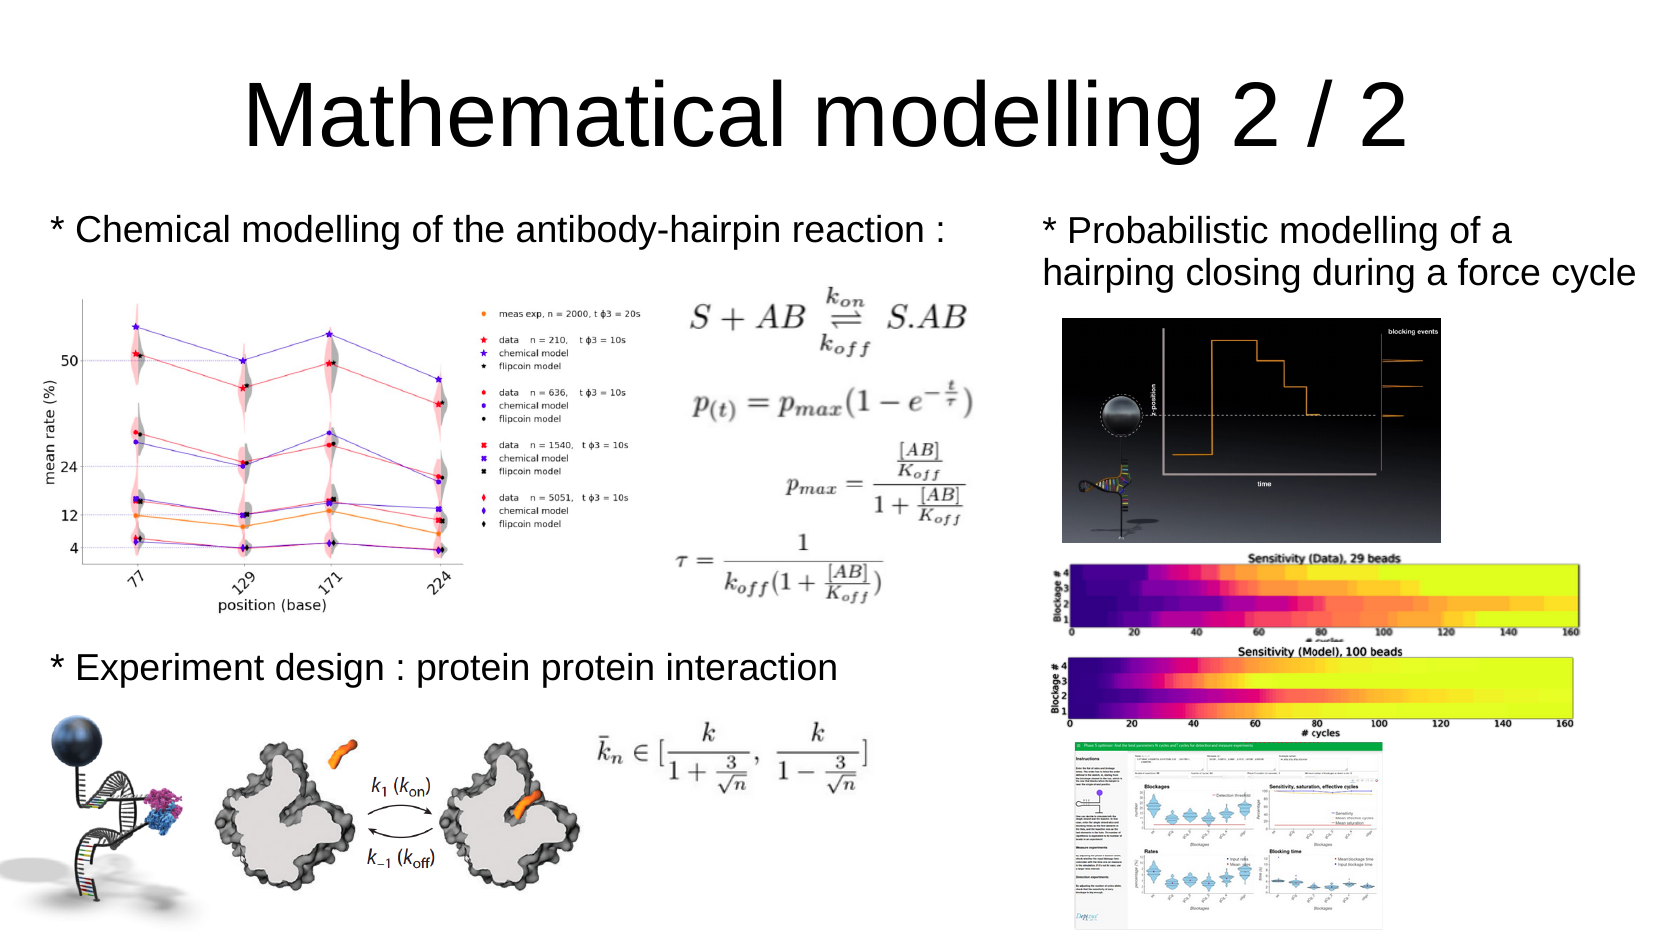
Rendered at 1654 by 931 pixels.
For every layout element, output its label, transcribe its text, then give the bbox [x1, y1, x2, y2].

text_box * Experiment design : protein protein interaction [35, 638, 1170, 780]
picture [1047, 318, 1589, 739]
picture [668, 271, 1016, 607]
picture [0, 696, 875, 931]
text_box * Probabilistic modelling of a hairping closing during a force cycle [1170, 201, 1654, 343]
picture [35, 276, 650, 615]
text_box * Chemical modelling of the antibody-hairpin reaction : [35, 200, 1170, 342]
picture [1074, 742, 1383, 931]
title Mathematical modelling 2 / 2 [82, 37, 1571, 193]
